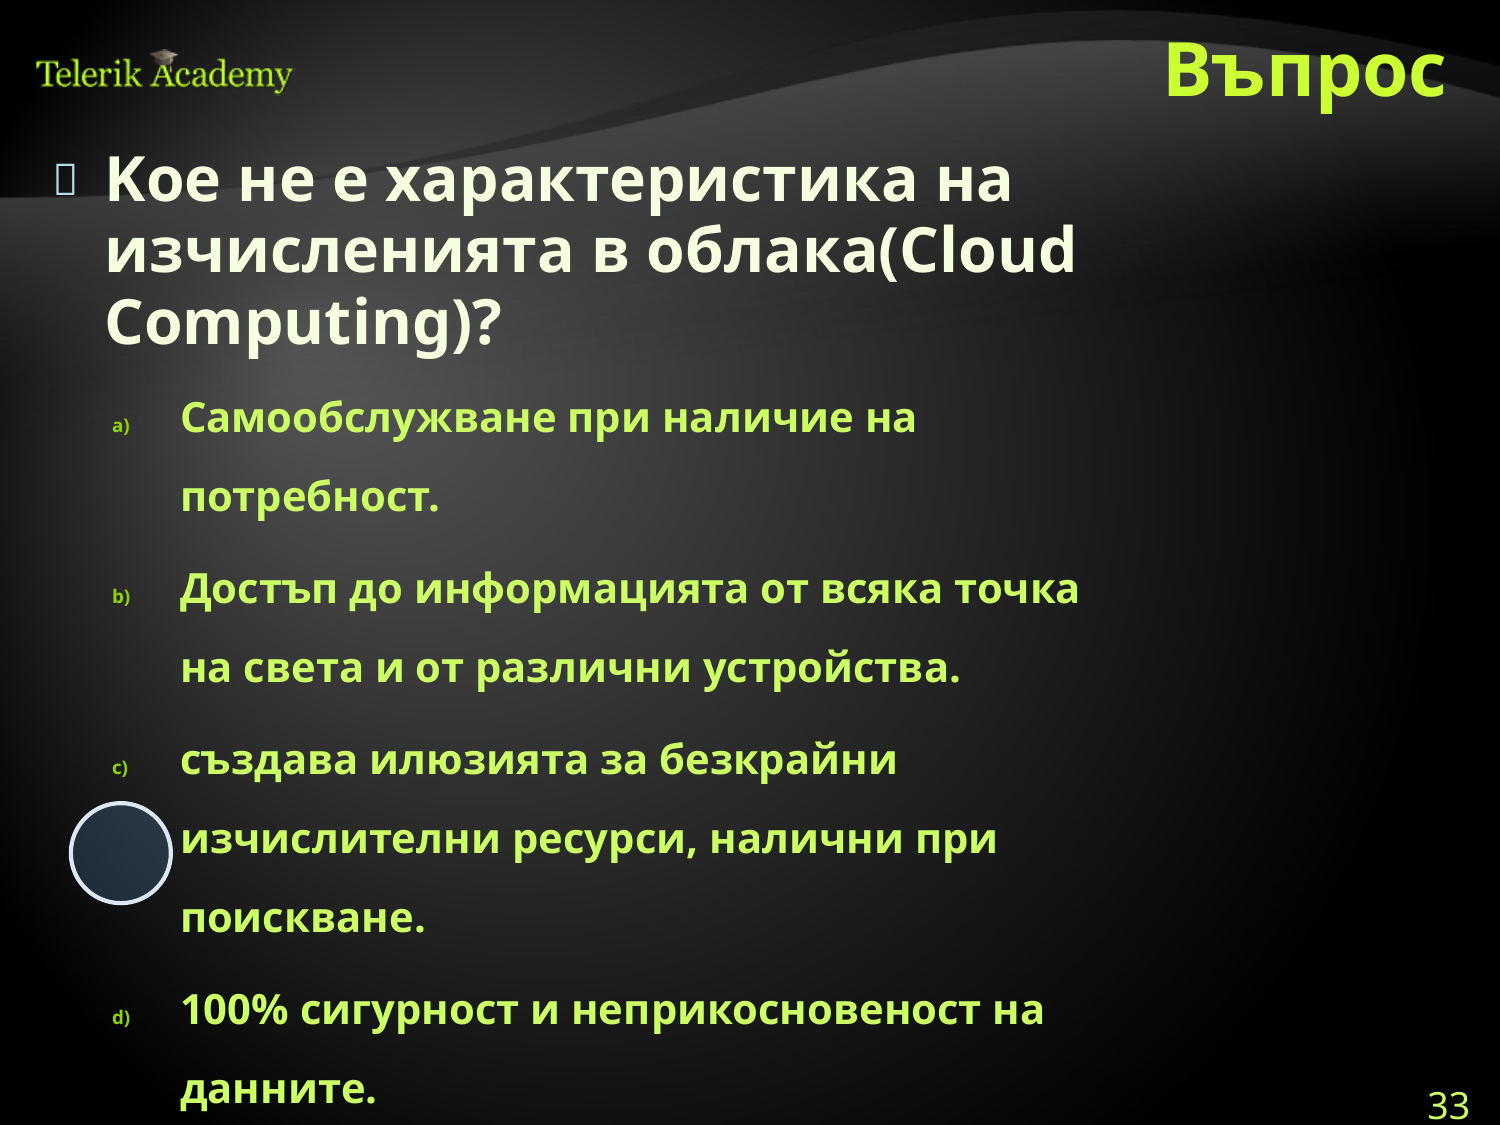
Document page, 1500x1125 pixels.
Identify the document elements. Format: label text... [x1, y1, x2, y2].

slide_number <number> [1412, 1074, 1488, 1113]
text_box [70, 809, 97, 898]
text_box Самообслужване при наличие на потребност. Достъп до информацията от всяка точка на света и от различни устройства. създава илюзията за безкрайни изчислителни ресурси, налични при поискване. 100% сигурност и неприкосновеност на данните. [97, 262, 1125, 1125]
picture [0, 0, 1500, 1125]
title Въпрос [300, 12, 1463, 137]
list Koe не е характеристика на изчисленията в облака(Cloud Computing)? [37, 137, 1463, 1100]
